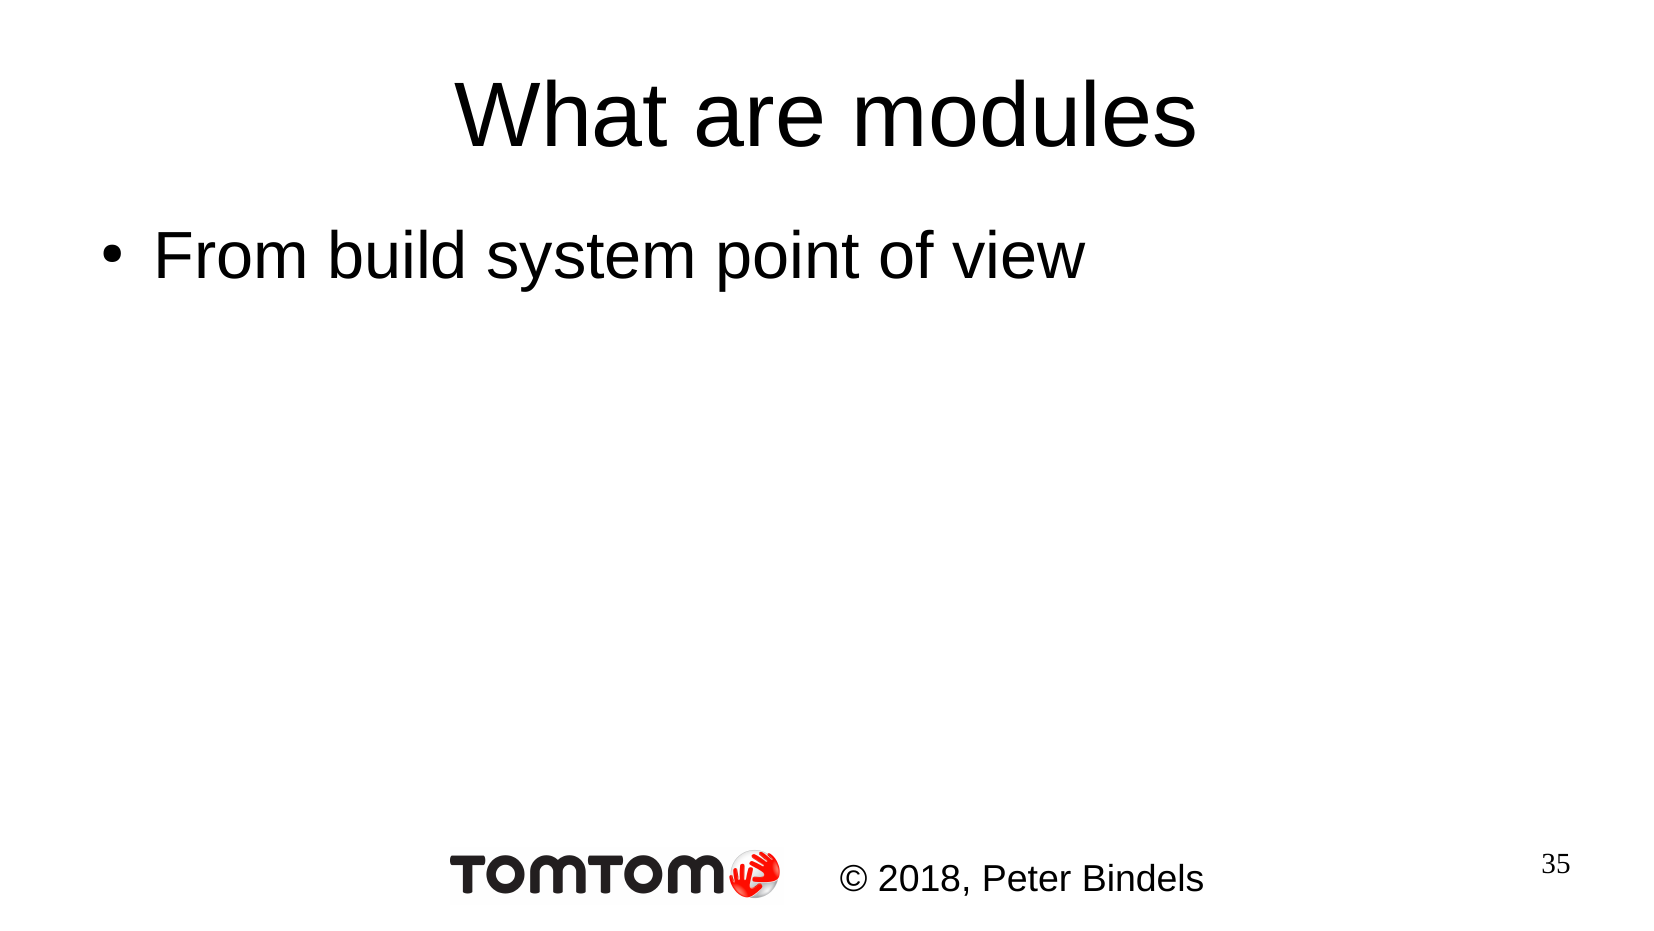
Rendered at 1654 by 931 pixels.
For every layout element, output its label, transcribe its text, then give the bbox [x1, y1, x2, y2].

list From build system point of view [82, 217, 1571, 758]
title What are modules [82, 28, 1571, 201]
picture [450, 847, 784, 905]
